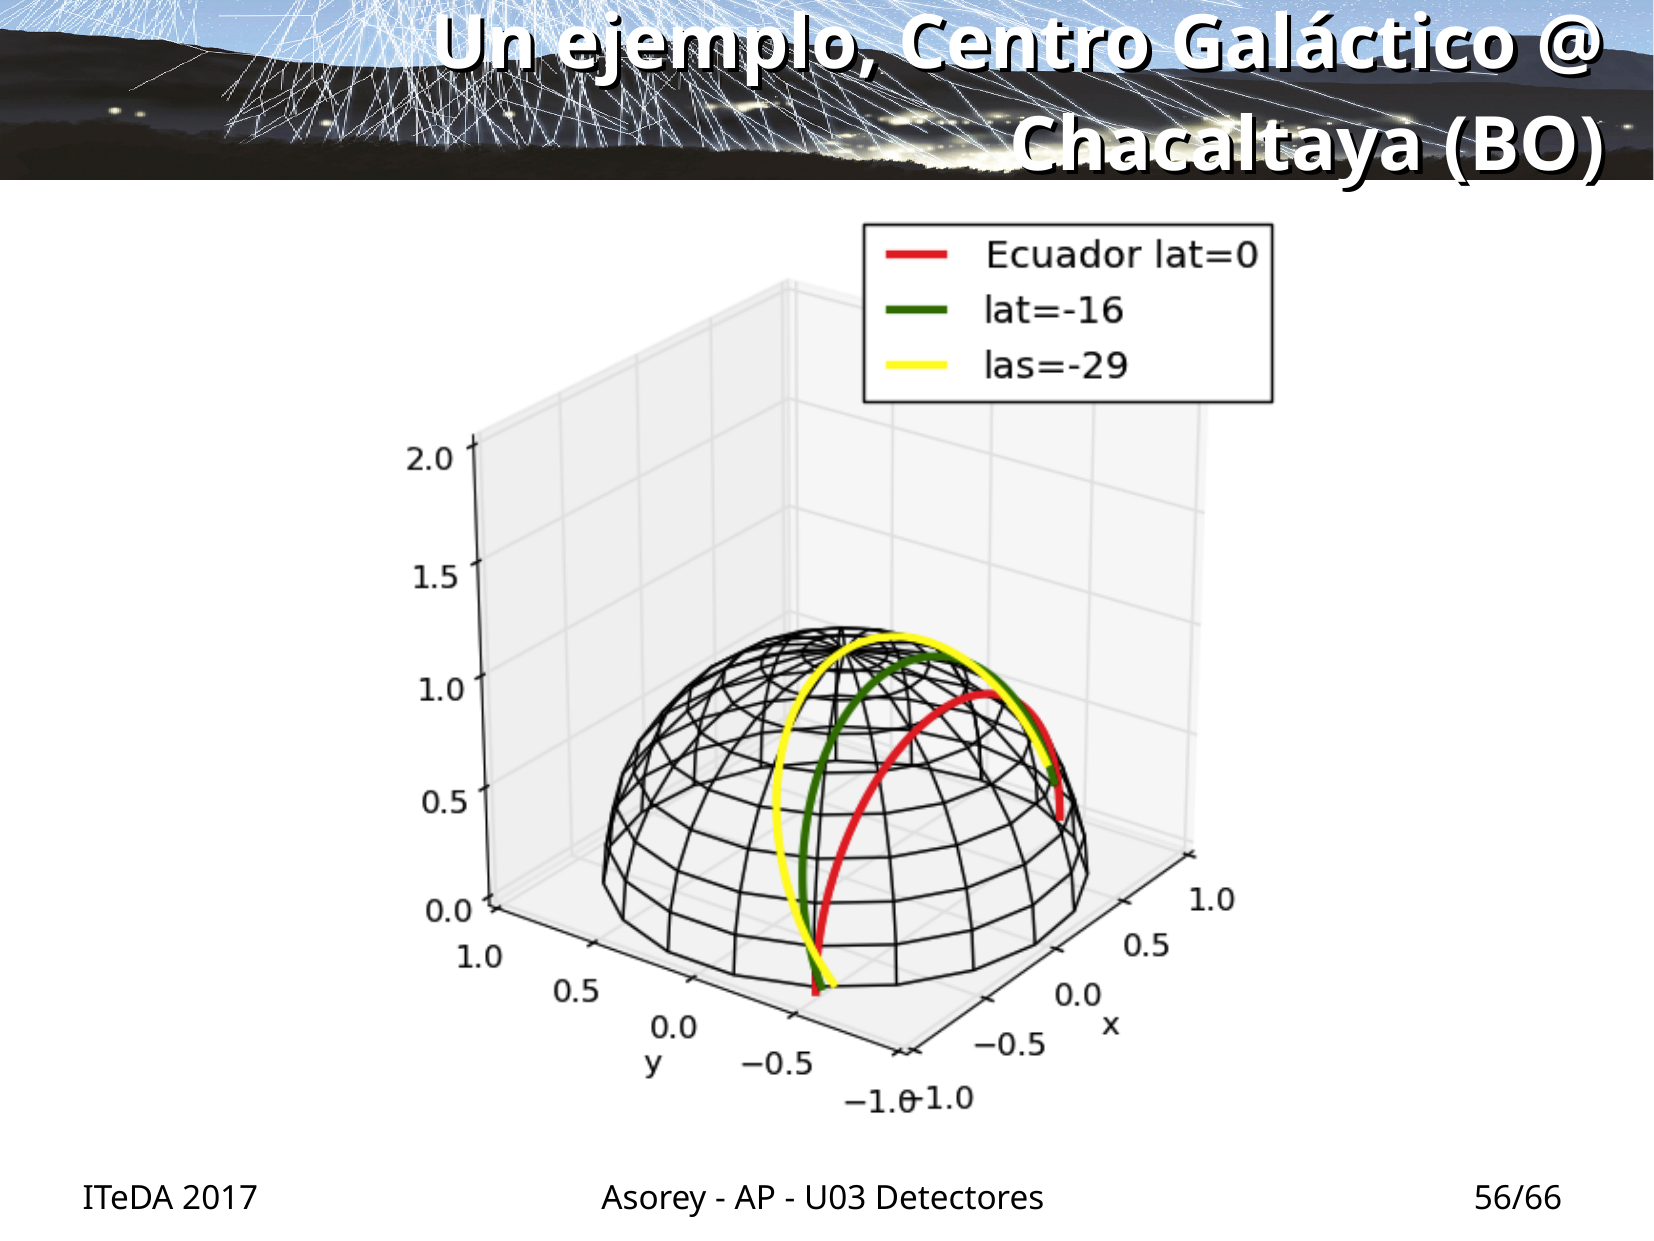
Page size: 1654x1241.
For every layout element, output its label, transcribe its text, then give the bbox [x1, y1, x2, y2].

picture [362, 209, 1287, 1156]
title Un ejemplo, Centro Galáctico @ Chacaltaya (BO) [45, 15, 1606, 166]
picture [0, 0, 1654, 180]
picture [1365, 166, 1455, 180]
picture [1461, 166, 1589, 180]
